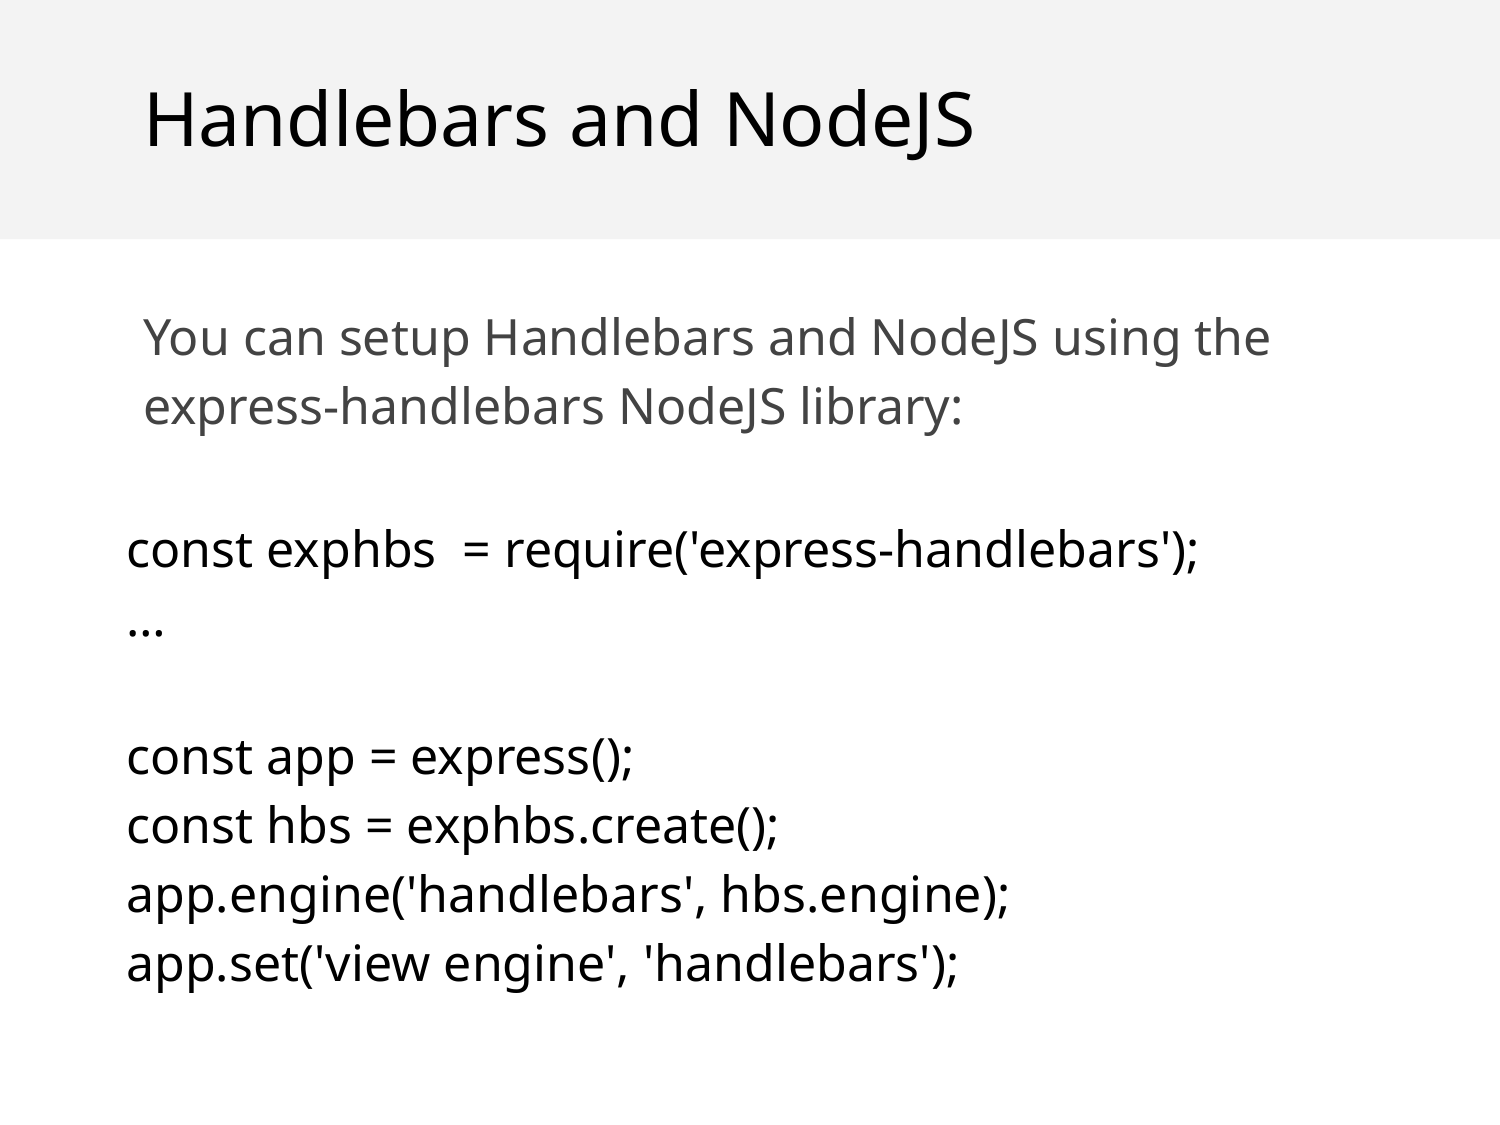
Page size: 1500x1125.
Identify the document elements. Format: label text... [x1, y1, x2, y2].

text_box const exphbs = require('express-handlebars'); … const app = express(); const hbs = exphbs.create(); app.engine('handlebars', hbs.engine); app.set('view engine', 'handlebars'); [111, 493, 1419, 1009]
title Handlebars and NodeJS [128, 56, 1372, 183]
list You can setup Handlebars and NodeJS using the express-handlebars NodeJS library: [128, 281, 1372, 407]
